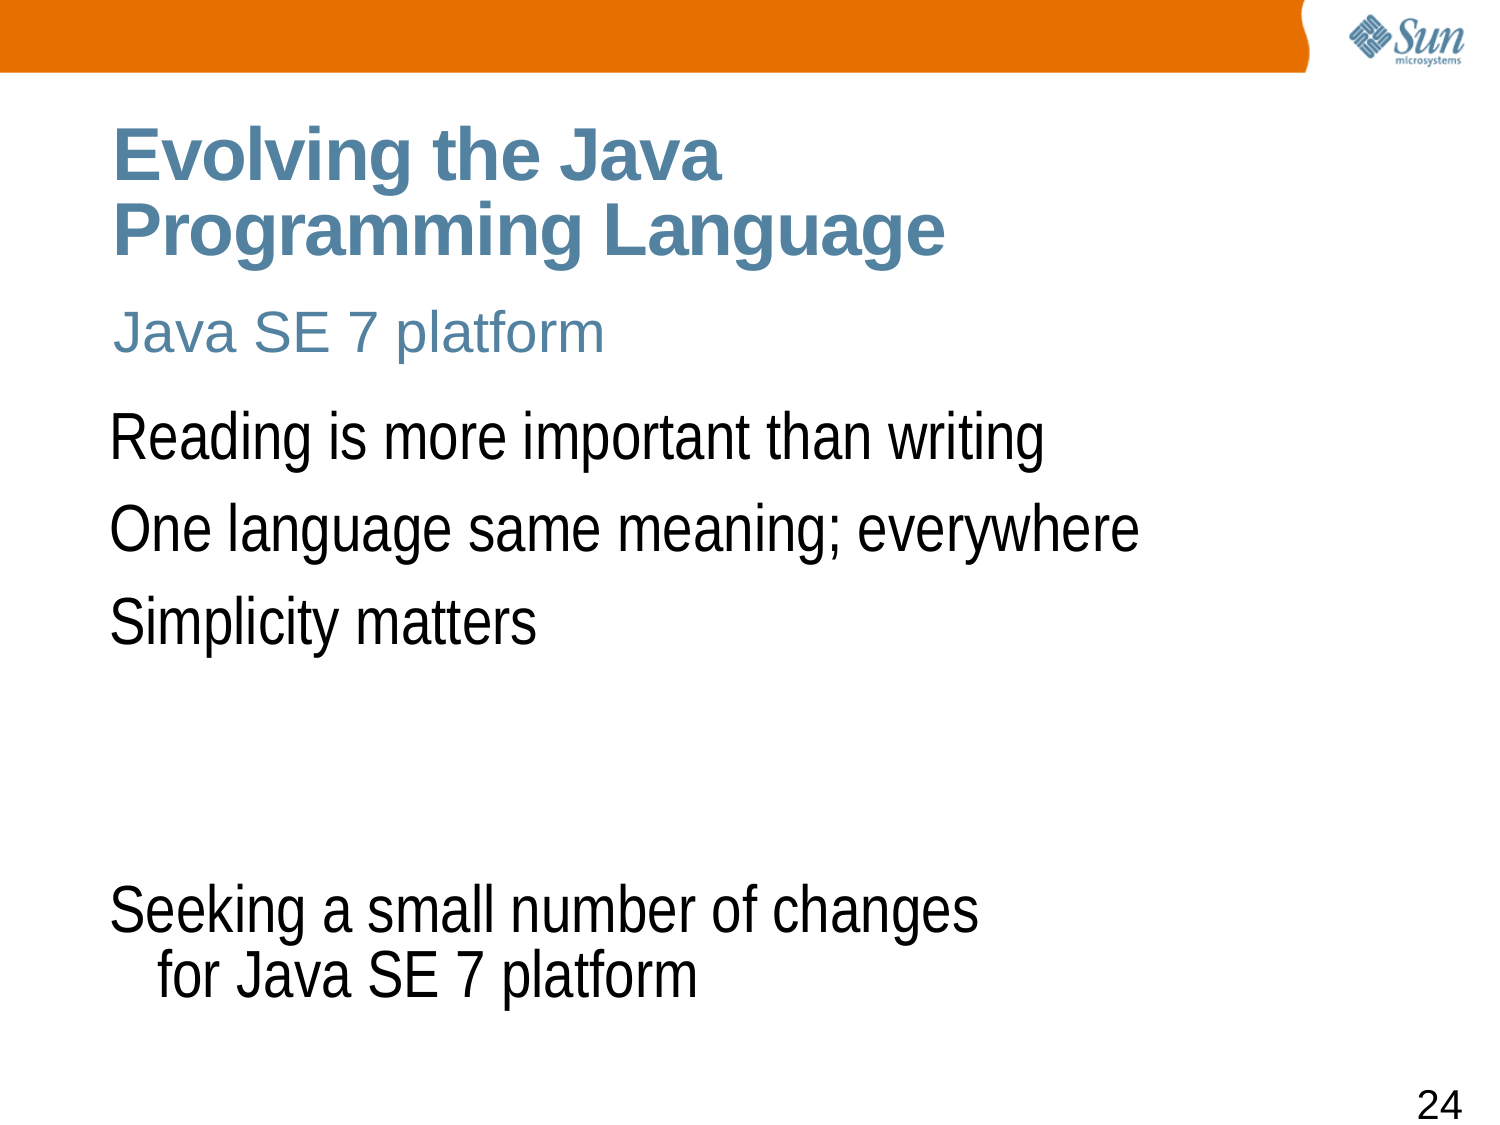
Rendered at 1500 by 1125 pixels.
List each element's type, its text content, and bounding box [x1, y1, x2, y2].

picture [0, 0, 1500, 75]
list Reading is more important than writing One language same meaning; everywhere Simplicity matters Seeking a small number of changes for Java SE 7 platform [89, 407, 1427, 1125]
title Evolving the Java Programming Language [112, 119, 1500, 280]
text_box [149, 925, 785, 983]
text_box Java SE 7 platform [106, 287, 1382, 377]
